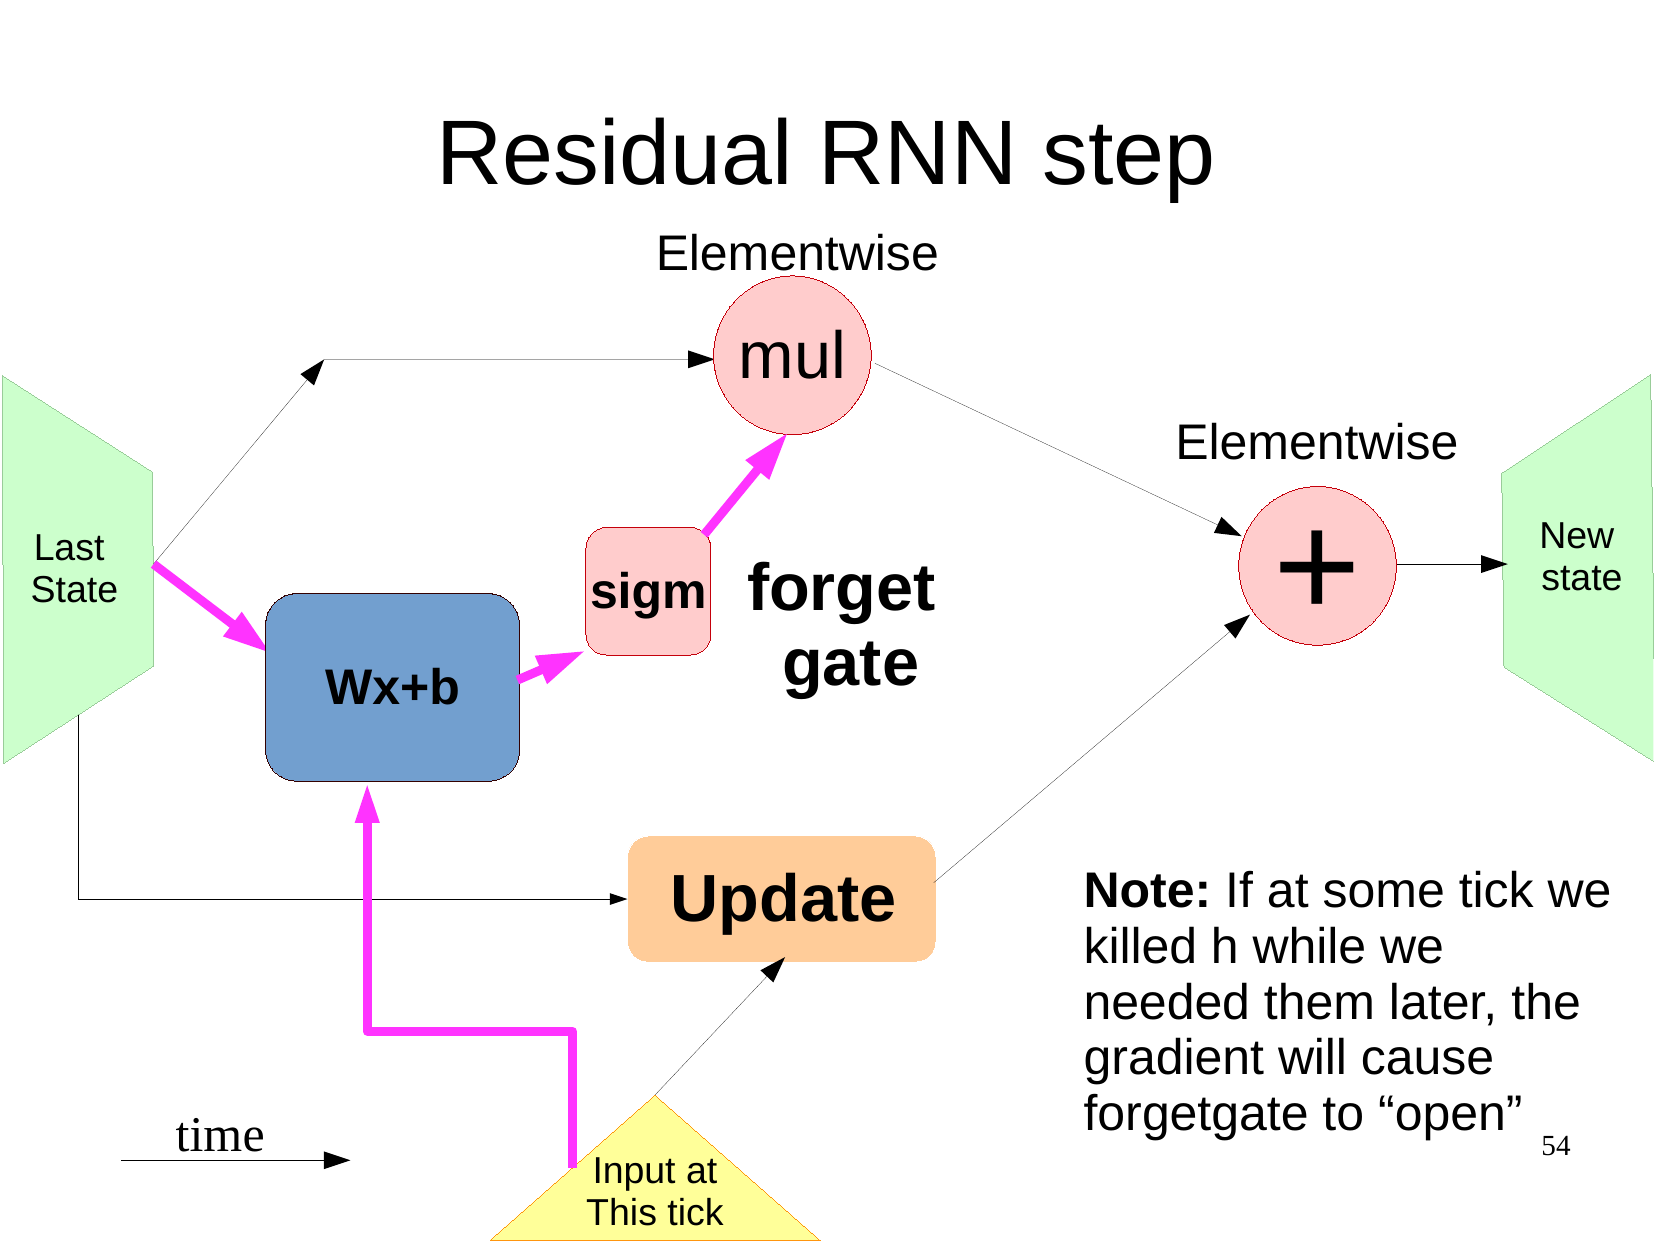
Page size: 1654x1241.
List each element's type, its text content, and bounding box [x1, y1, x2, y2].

text_box [2, 375, 153, 519]
text_box Last State [0, 519, 169, 661]
text_box Input at This tick [490, 1095, 821, 1241]
text_box [1501, 374, 1653, 507]
text_box mul [713, 289, 872, 435]
text_box New state [1483, 507, 1654, 606]
text_box [1503, 606, 1654, 762]
text_box + [1238, 486, 1397, 646]
text_box forget gate [732, 542, 970, 707]
text_box [627, 835, 937, 963]
text_box time [160, 1107, 280, 1164]
text_box sigm [585, 527, 711, 656]
text_box Elementwise [1160, 406, 1474, 478]
text_box Elementwise [640, 217, 954, 289]
text_box Wx+b [265, 593, 520, 782]
title Residual RNN step [82, 49, 1571, 257]
text_box Update [656, 853, 913, 944]
text_box Note: If at some tick we killed h while we needed them later, the gradient will cause forgetgate to “open” [1068, 855, 1633, 1152]
text_box Last State [158, 547, 169, 569]
text_box [3, 661, 154, 764]
